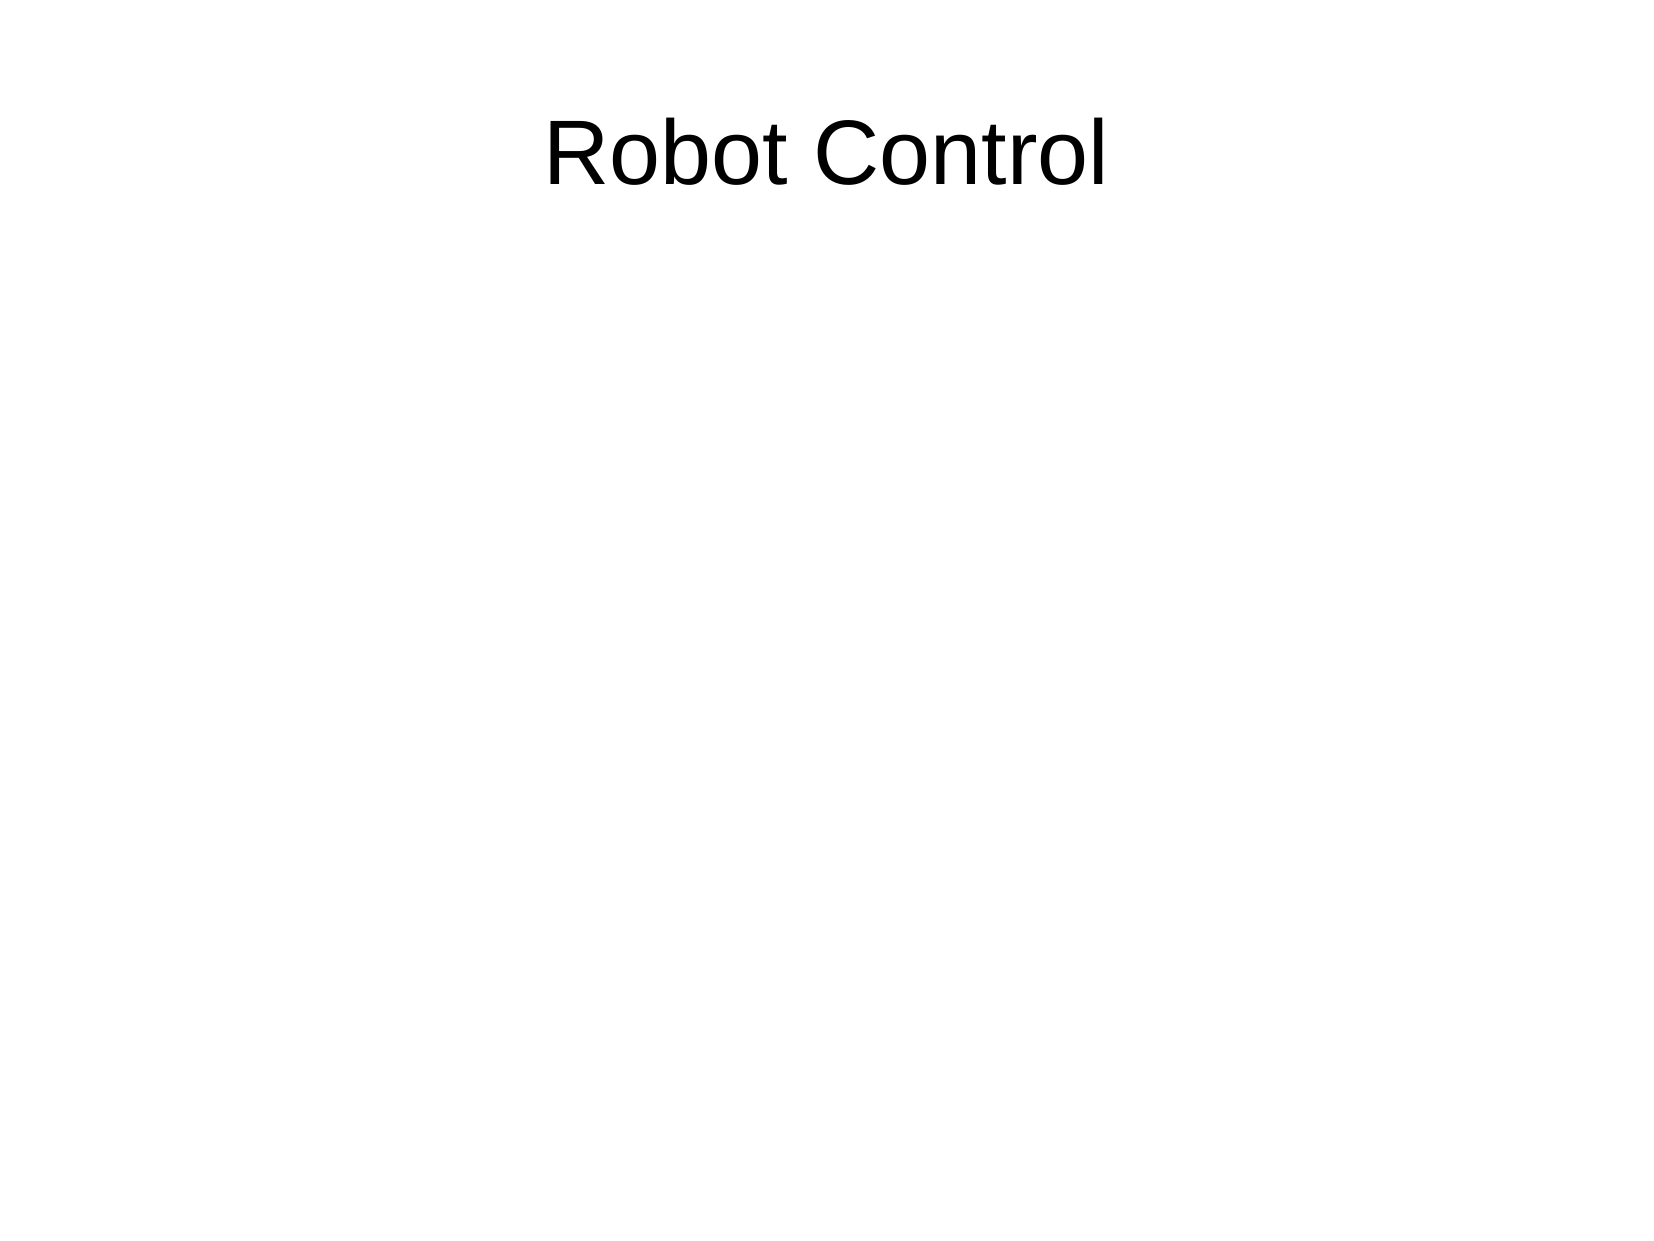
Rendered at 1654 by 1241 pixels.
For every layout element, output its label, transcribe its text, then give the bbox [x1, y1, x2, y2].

title Robot Control [82, 49, 1571, 257]
